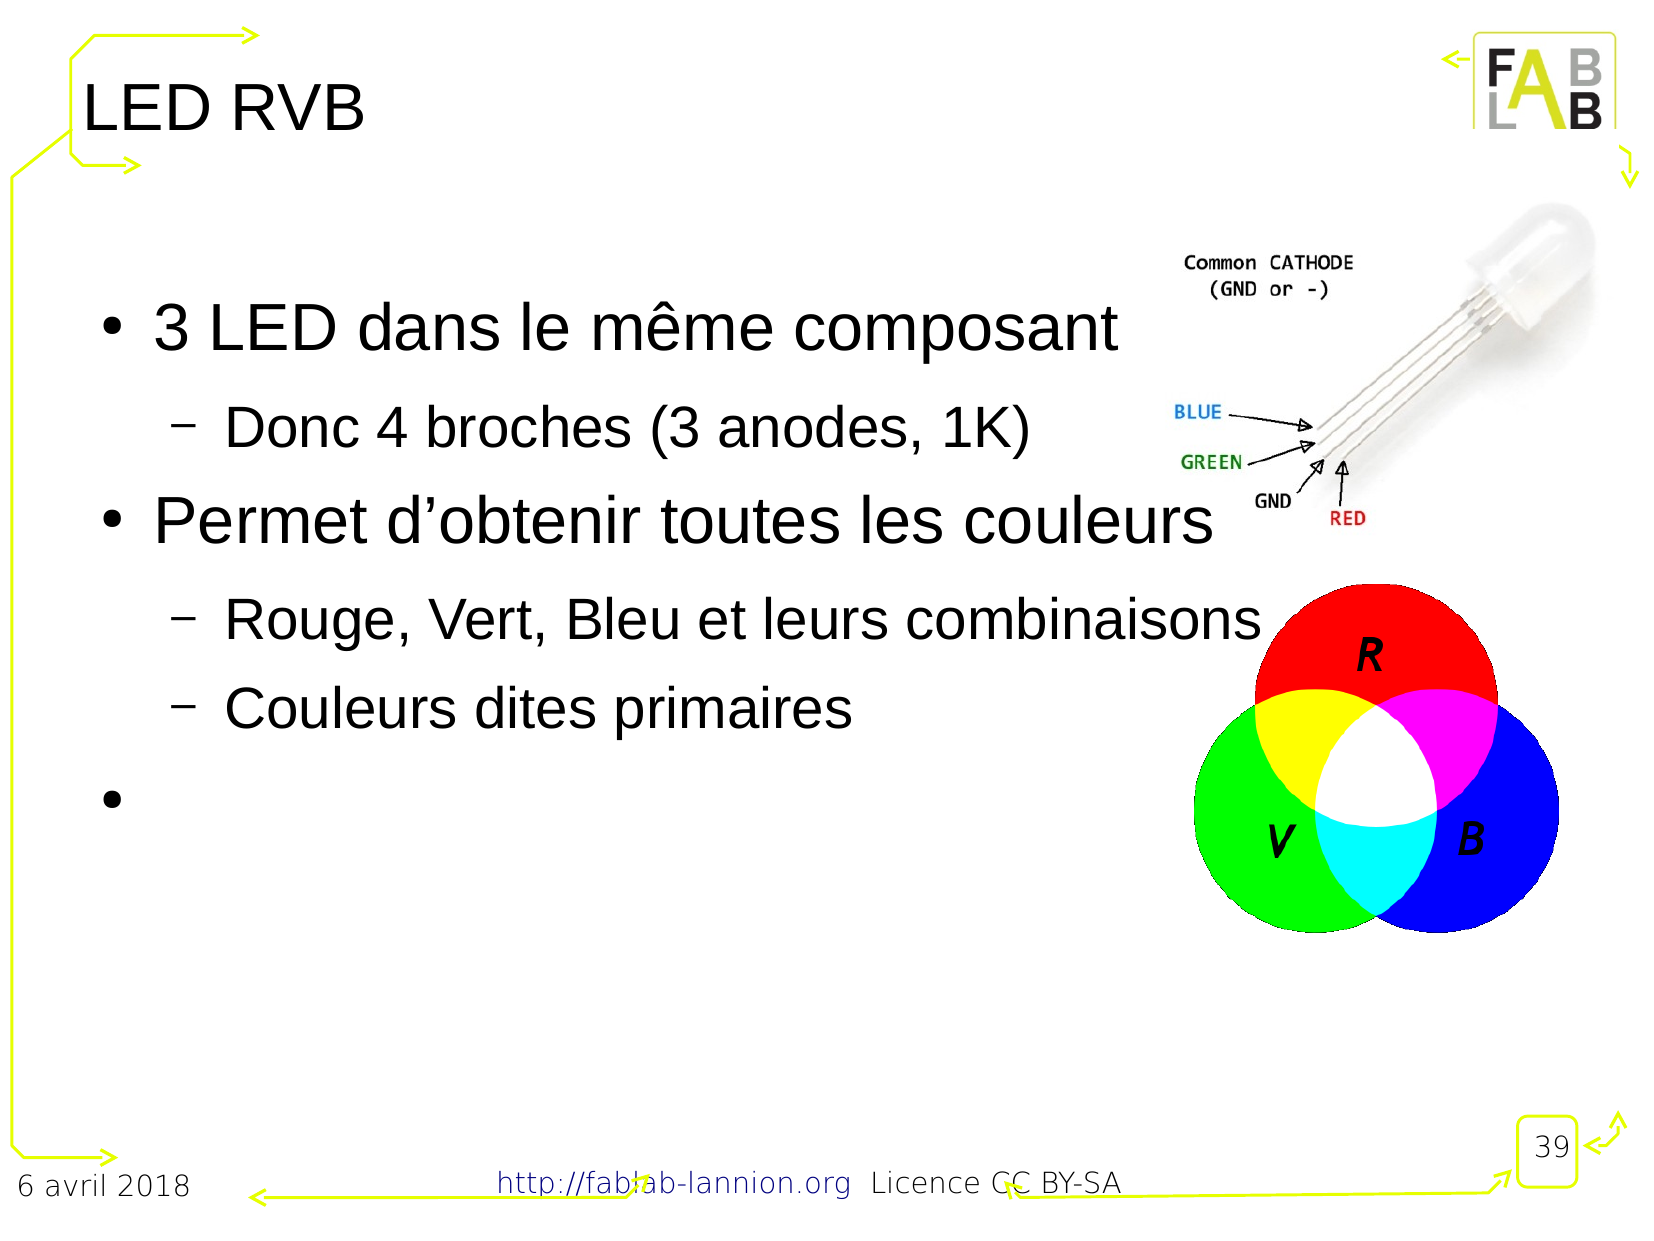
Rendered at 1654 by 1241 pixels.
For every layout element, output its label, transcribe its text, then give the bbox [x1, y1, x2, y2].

list 3 LED dans le même composant Donc 4 broches (3 anodes, 1K) Permet d’obtenir toutes les couleurs Rouge, Vert, Bleu et leurs combinaisons Couleurs dites primaires [82, 290, 1571, 1010]
picture [1150, 29, 1619, 945]
title LED RVB [82, 49, 1441, 166]
